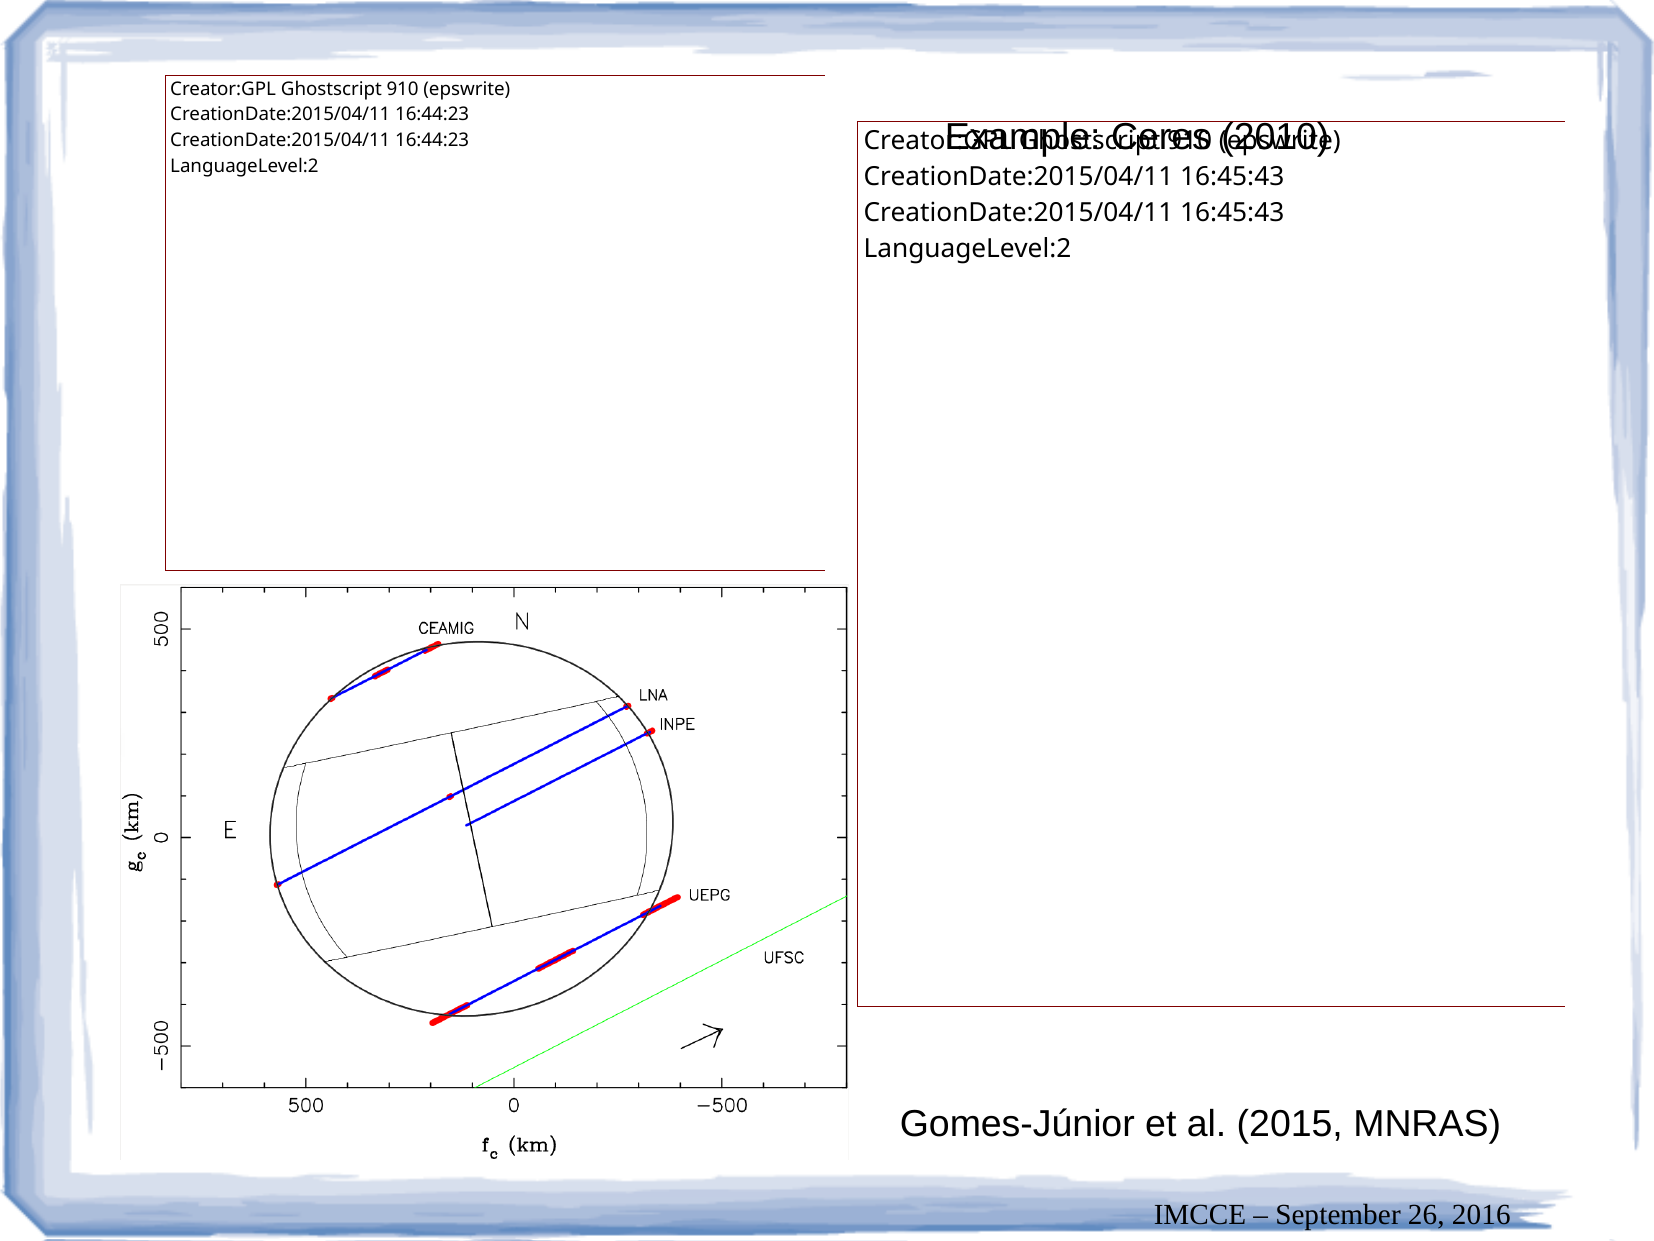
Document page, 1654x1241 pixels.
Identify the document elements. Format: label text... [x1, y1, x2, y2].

picture [0, 0, 1654, 1241]
text_box Example: Ceres (2010) [930, 108, 1516, 166]
text_box Gomes-Júnior et al. (2015, MNRAS) [885, 1095, 1546, 1156]
